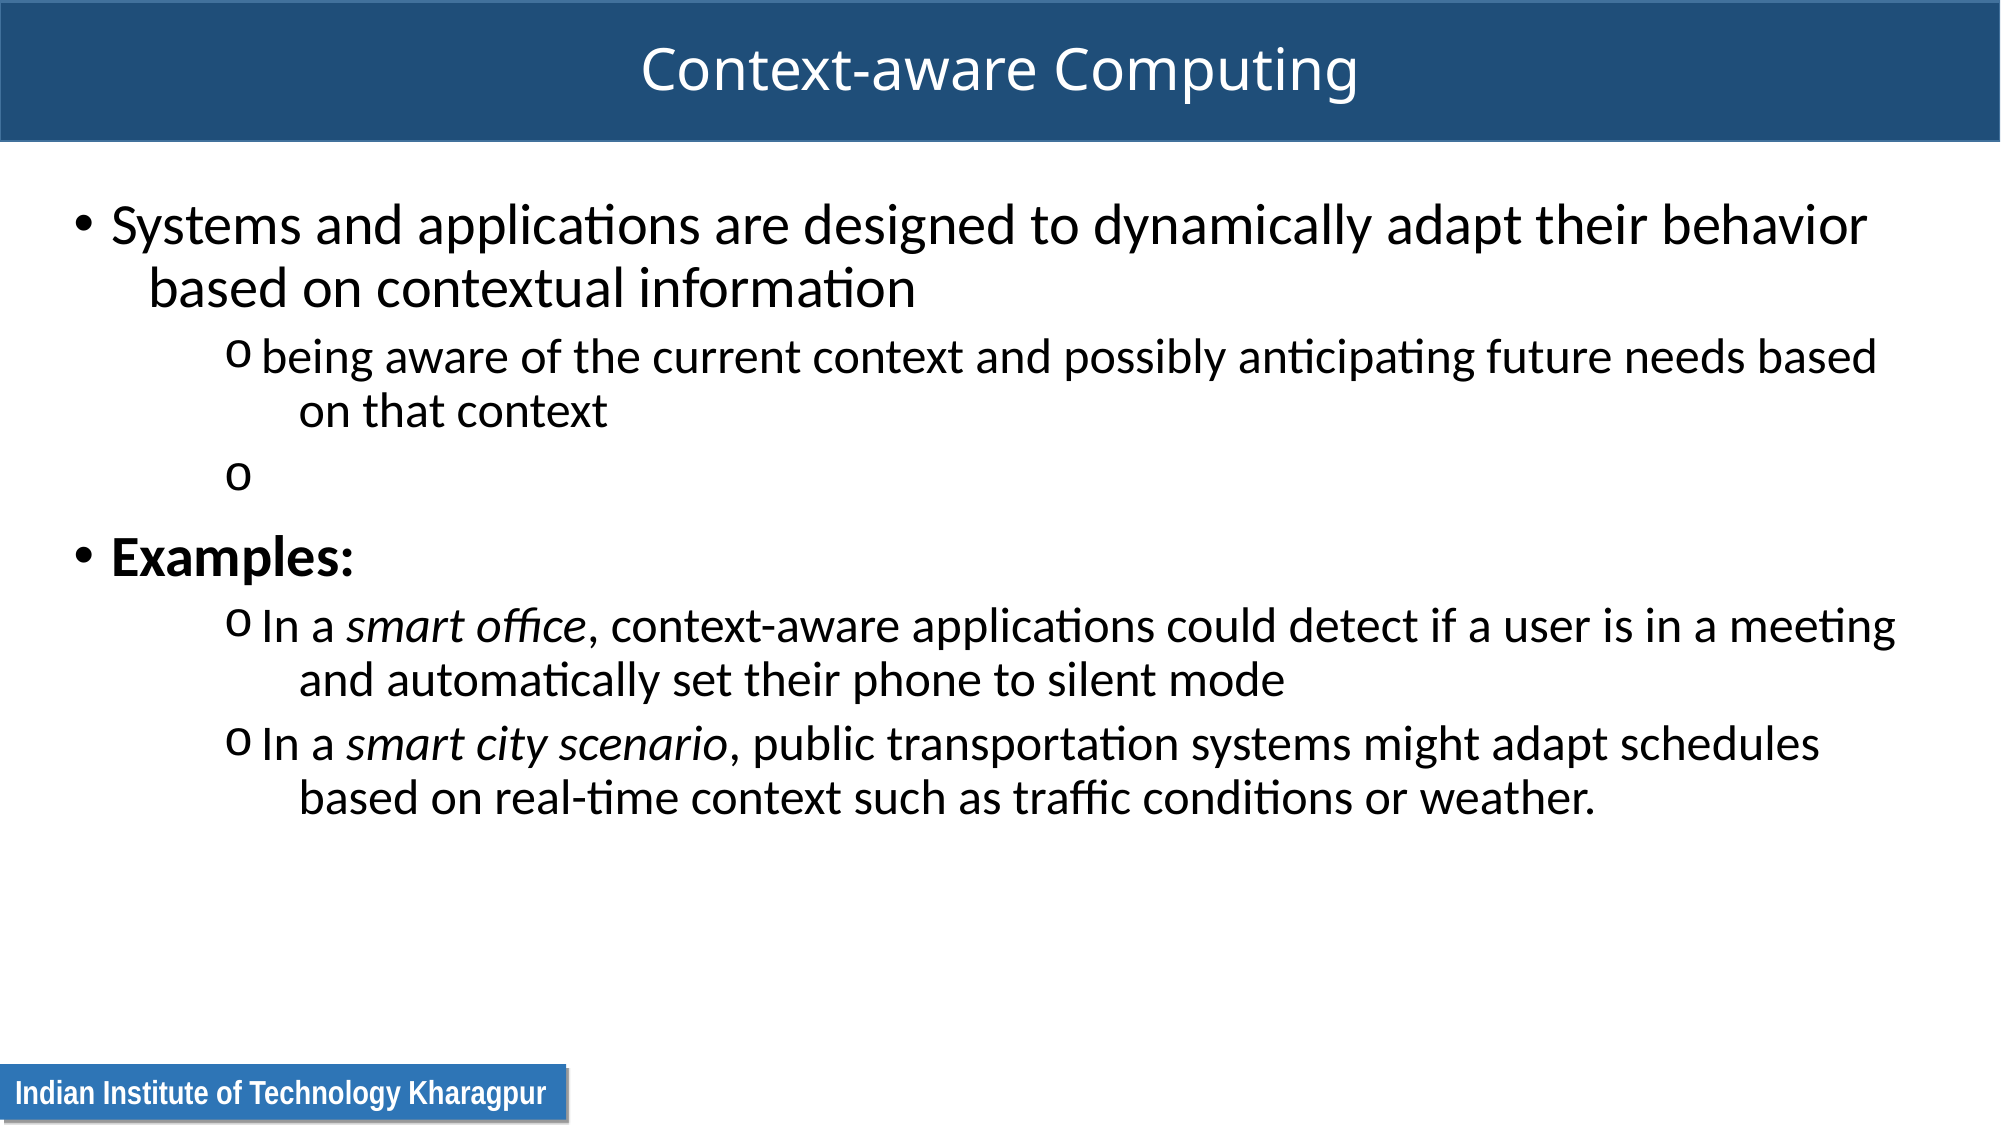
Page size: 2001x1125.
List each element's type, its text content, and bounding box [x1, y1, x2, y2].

title Context-aware Computing [0, 1, 2000, 141]
list Systems and applications are designed to dynamically adapt their behavior based on contextual information being aware of the current context and possibly anticipating future needs based on that context Examples: In a smart office, context-aware applications could detect if a user is in a meeting and automatically set their phone to silent mode In a smart city scenario, public transportation systems might adapt schedules based on real-time context such as traffic conditions or weather. [58, 186, 1954, 1065]
